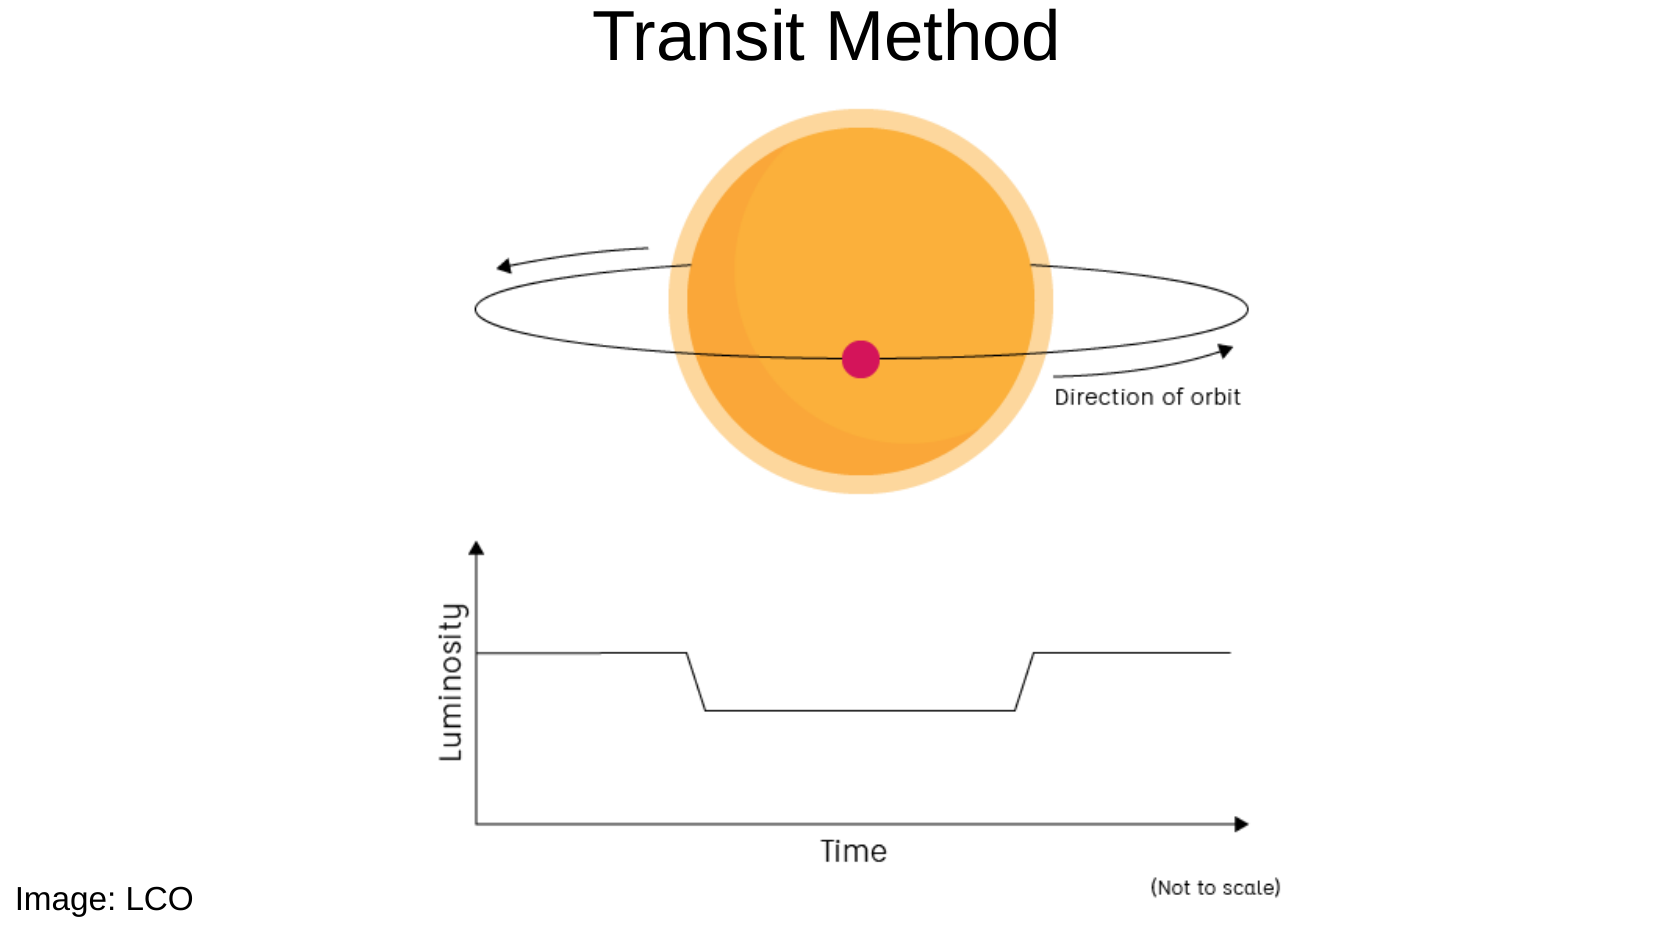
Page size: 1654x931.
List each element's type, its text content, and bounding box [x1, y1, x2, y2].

title Transit Method [0, 0, 1654, 76]
picture [412, 75, 1313, 920]
text_box Image: LCO [0, 873, 1232, 926]
